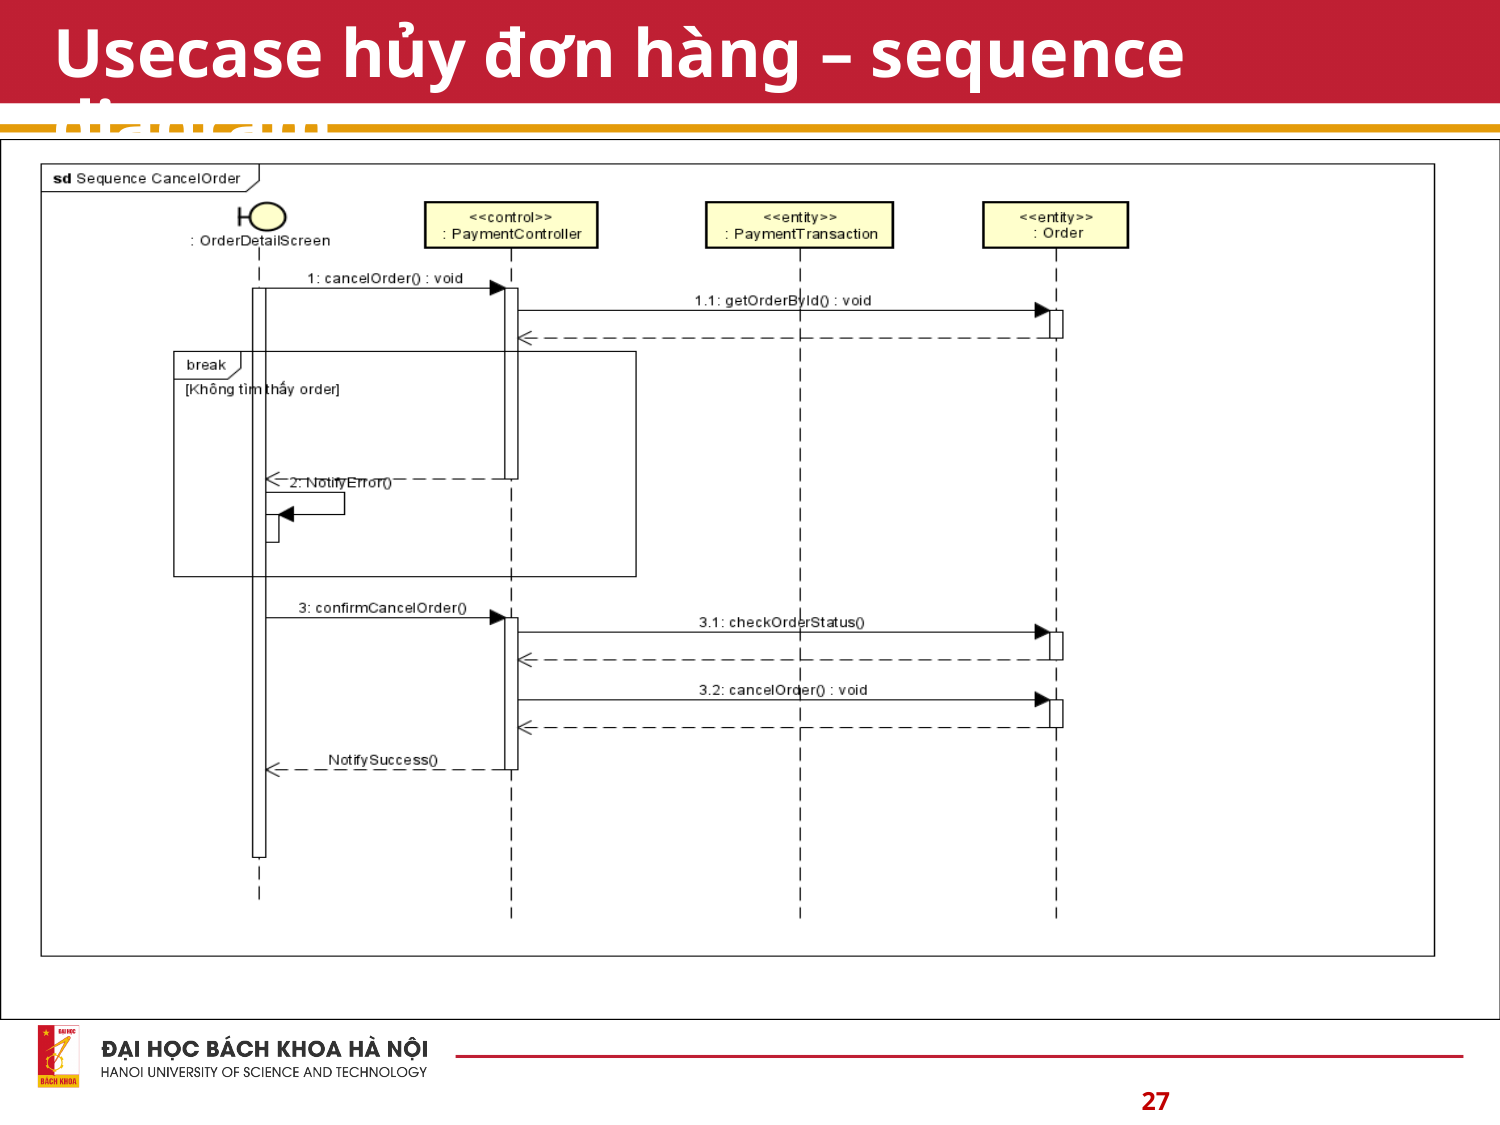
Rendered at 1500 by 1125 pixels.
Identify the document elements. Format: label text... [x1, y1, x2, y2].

text_box [1126, 1078, 1465, 1125]
picture [0, 139, 1500, 1020]
title Usecase hủy đơn hàng – sequence diagram [38, 12, 1462, 87]
